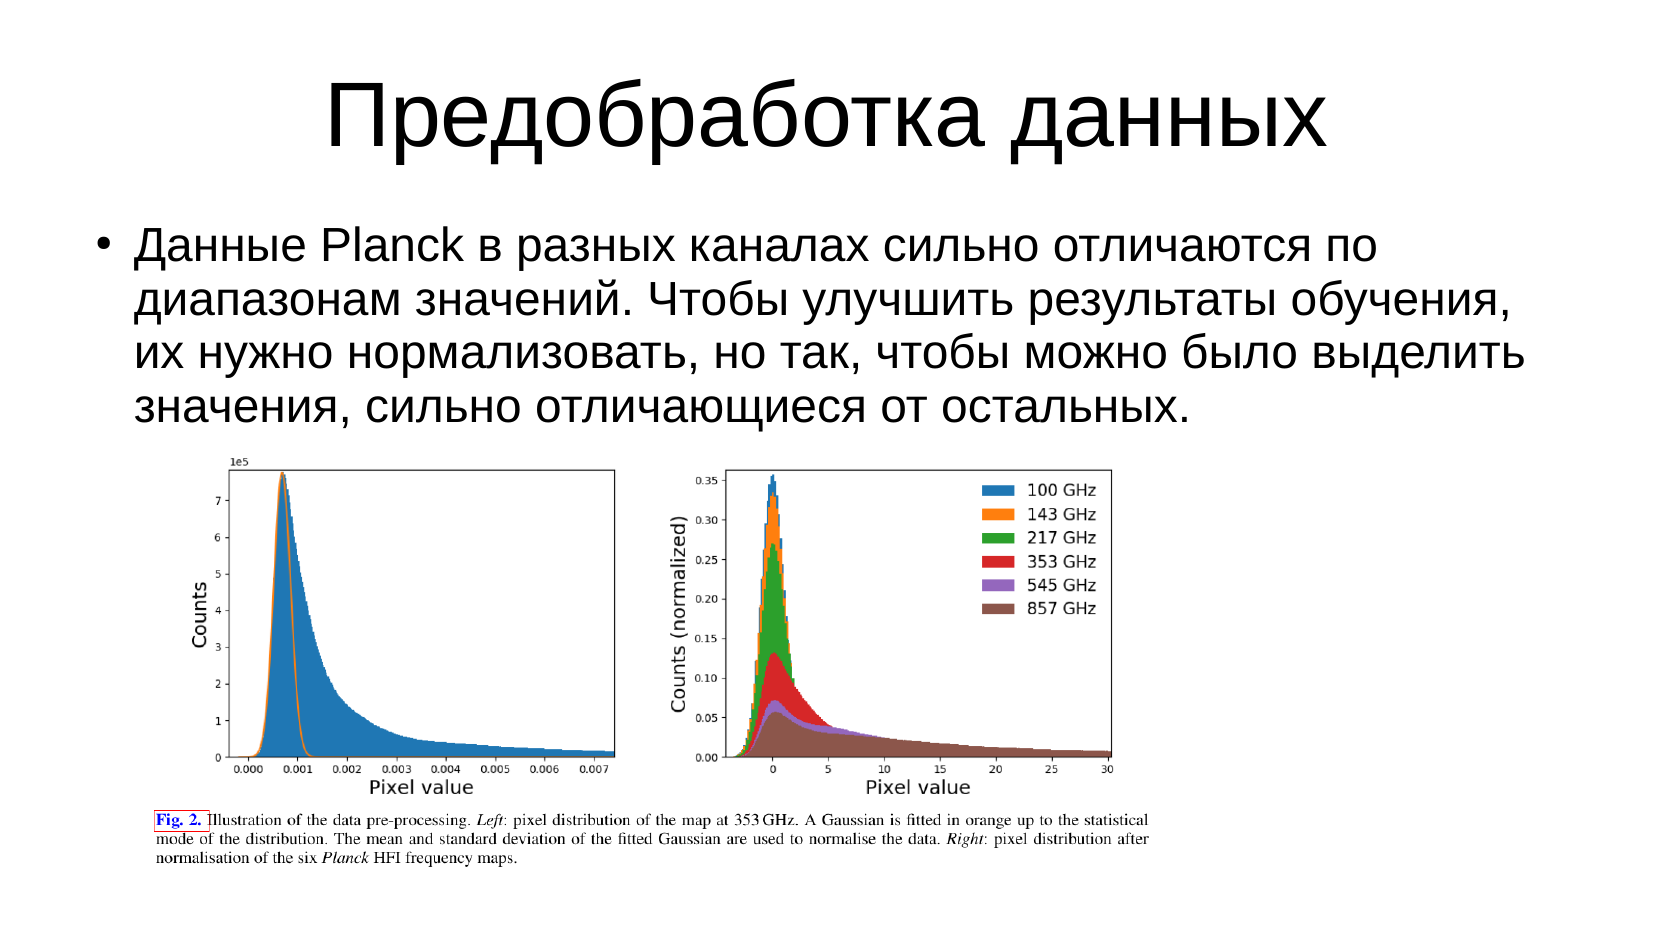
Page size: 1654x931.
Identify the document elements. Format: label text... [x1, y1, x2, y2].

list Данные Planck в разных каналах сильно отличаются по диапазонам значений. Чтобы улучшить результаты обучения, их нужно нормализовать, но так, чтобы можно было выделить значения, сильно отличающиеся от остальных. [82, 217, 1546, 451]
picture [133, 434, 1186, 899]
title Предобработка данных [82, 37, 1571, 193]
